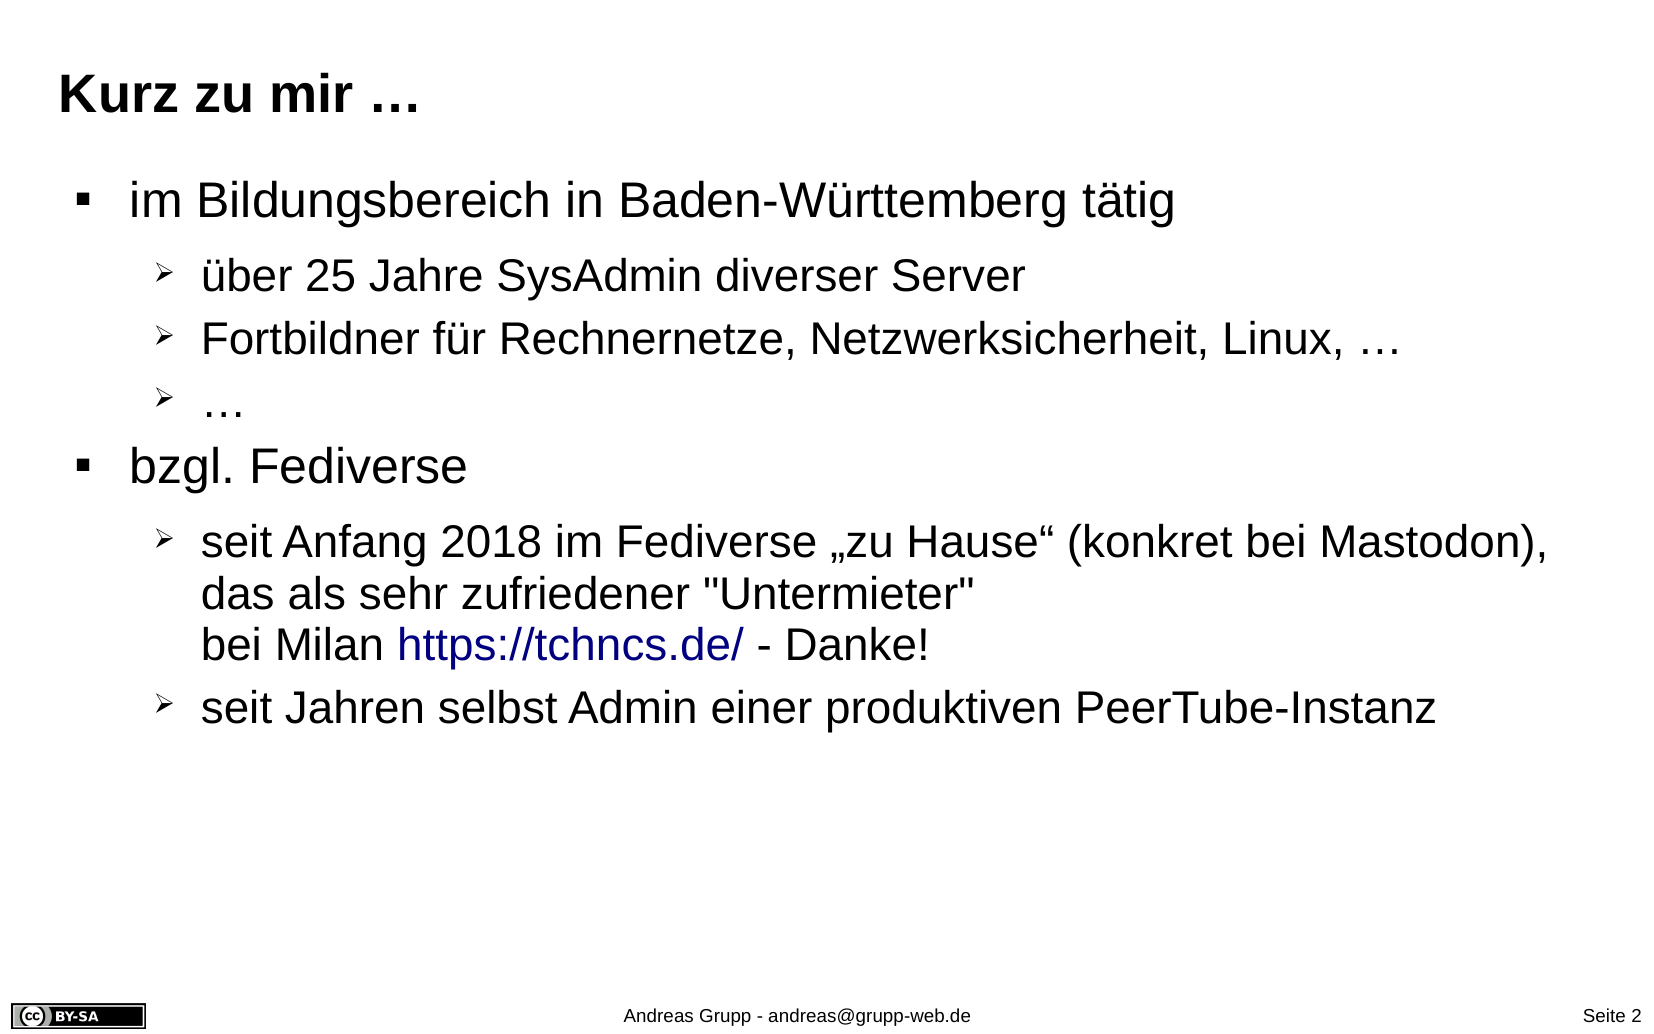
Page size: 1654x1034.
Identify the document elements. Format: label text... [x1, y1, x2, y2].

title Kurz zu mir … [59, 24, 1625, 165]
list im Bildungsbereich in Baden-Württemberg tätig über 25 Jahre SysAdmin diverser Server Fortbildner für Rechnernetze, Netzwerksicherheit, Linux, … … bzgl. Fediverse seit Anfang 2018 im Fediverse „zu Hause“ (konkret bei Mastodon), das als sehr zufriedener "Untermieter" bei Milan https://tchncs.de/ - Danke! seit Jahren selbst Admin einer produktiven PeerTube-Instanz [59, 172, 1595, 952]
picture [11, 1003, 146, 1029]
